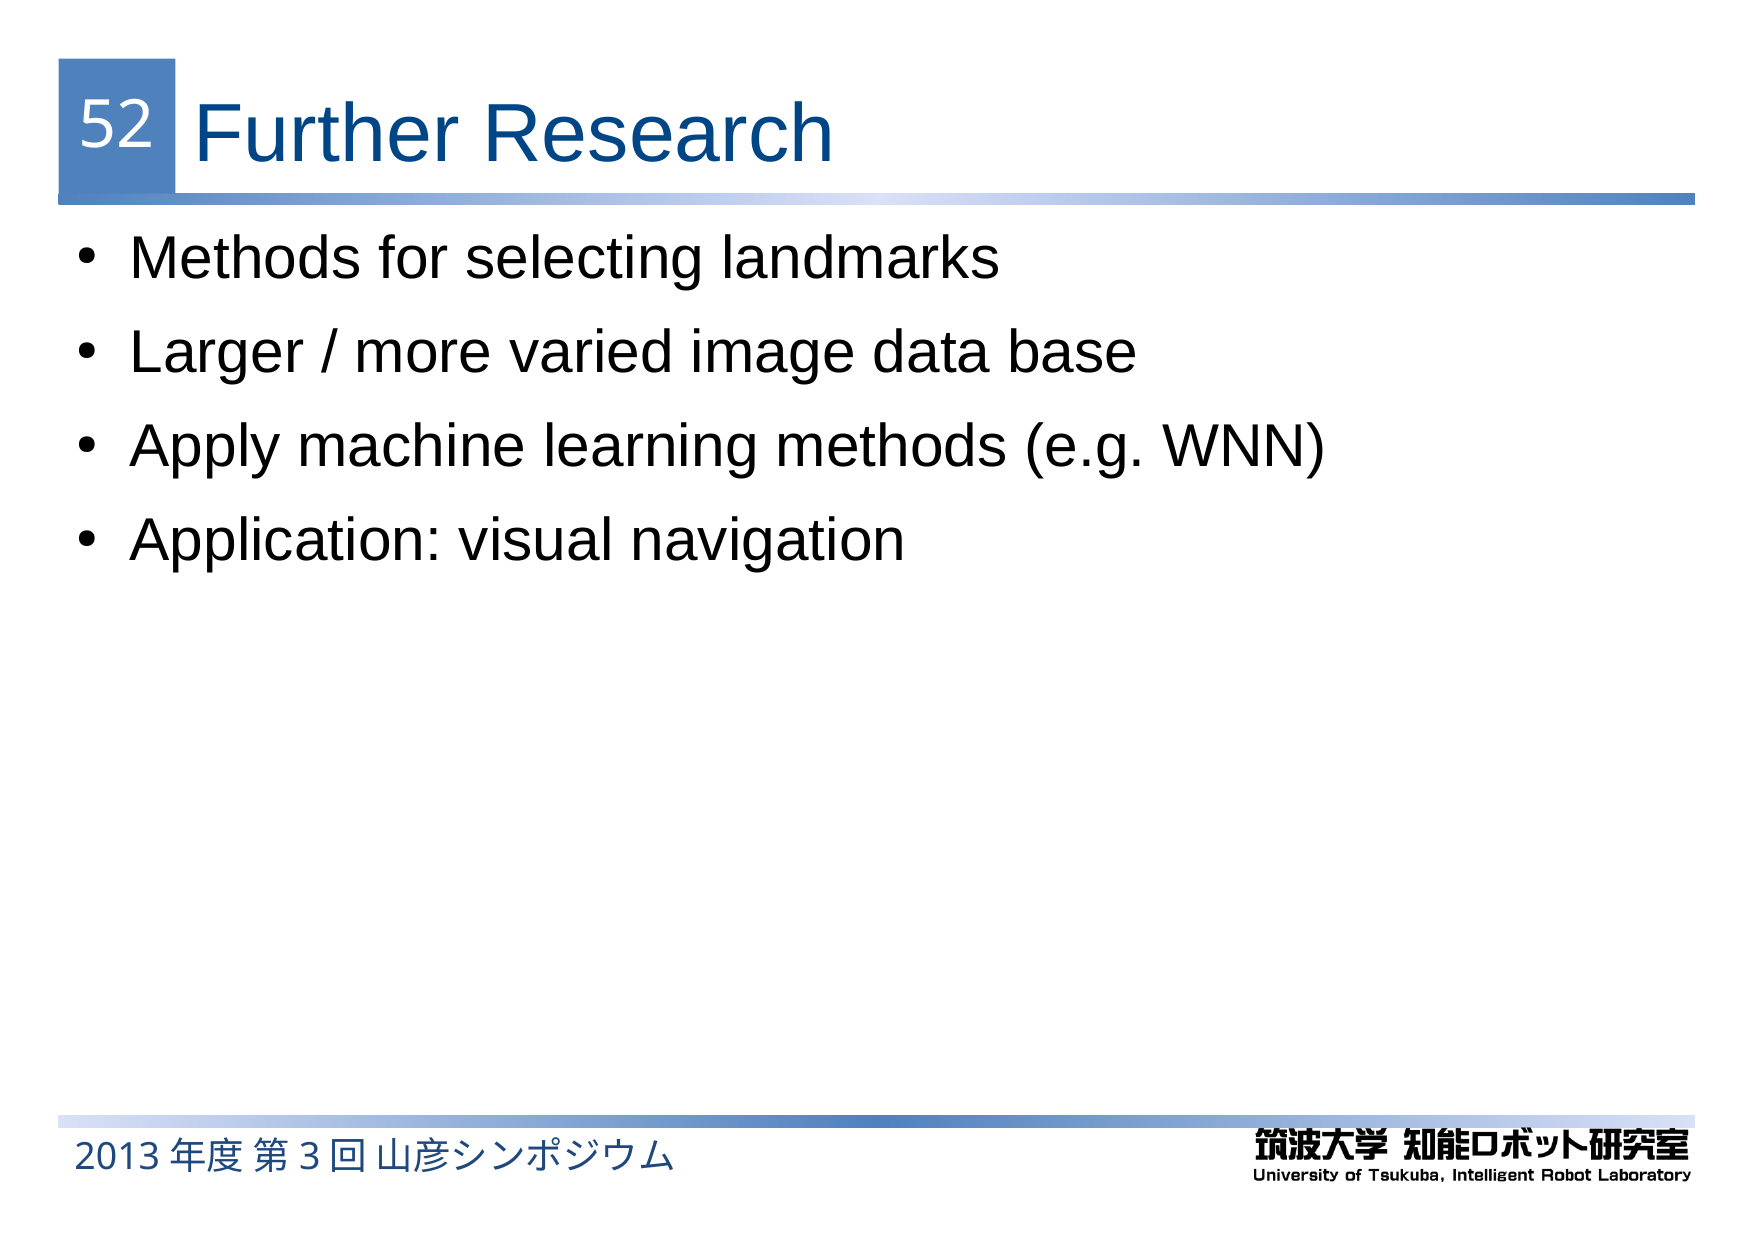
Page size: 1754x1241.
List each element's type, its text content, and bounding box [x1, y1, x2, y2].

list Methods for selecting landmarks Larger / more varied image data base Apply machine learning methods (e.g. WNN) Application: visual navigation [58, 223, 1696, 876]
picture [1252, 1127, 1691, 1182]
title Further Research [193, 61, 1651, 205]
